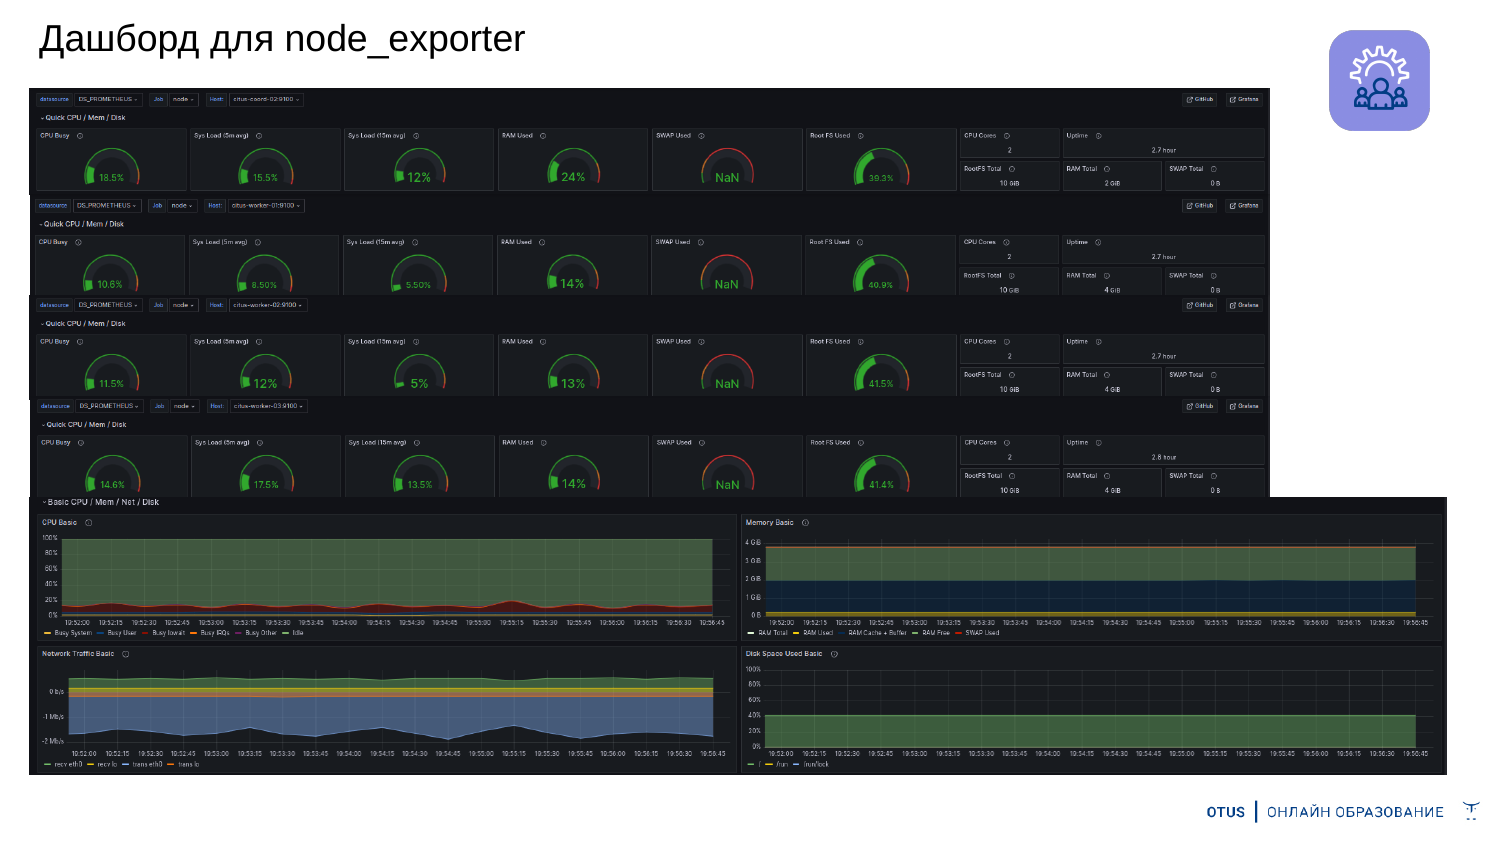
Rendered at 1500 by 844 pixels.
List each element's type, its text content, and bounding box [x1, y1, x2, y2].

picture [0, 0, 1500, 844]
text_box Дашборд для node_exporter [24, 10, 541, 67]
